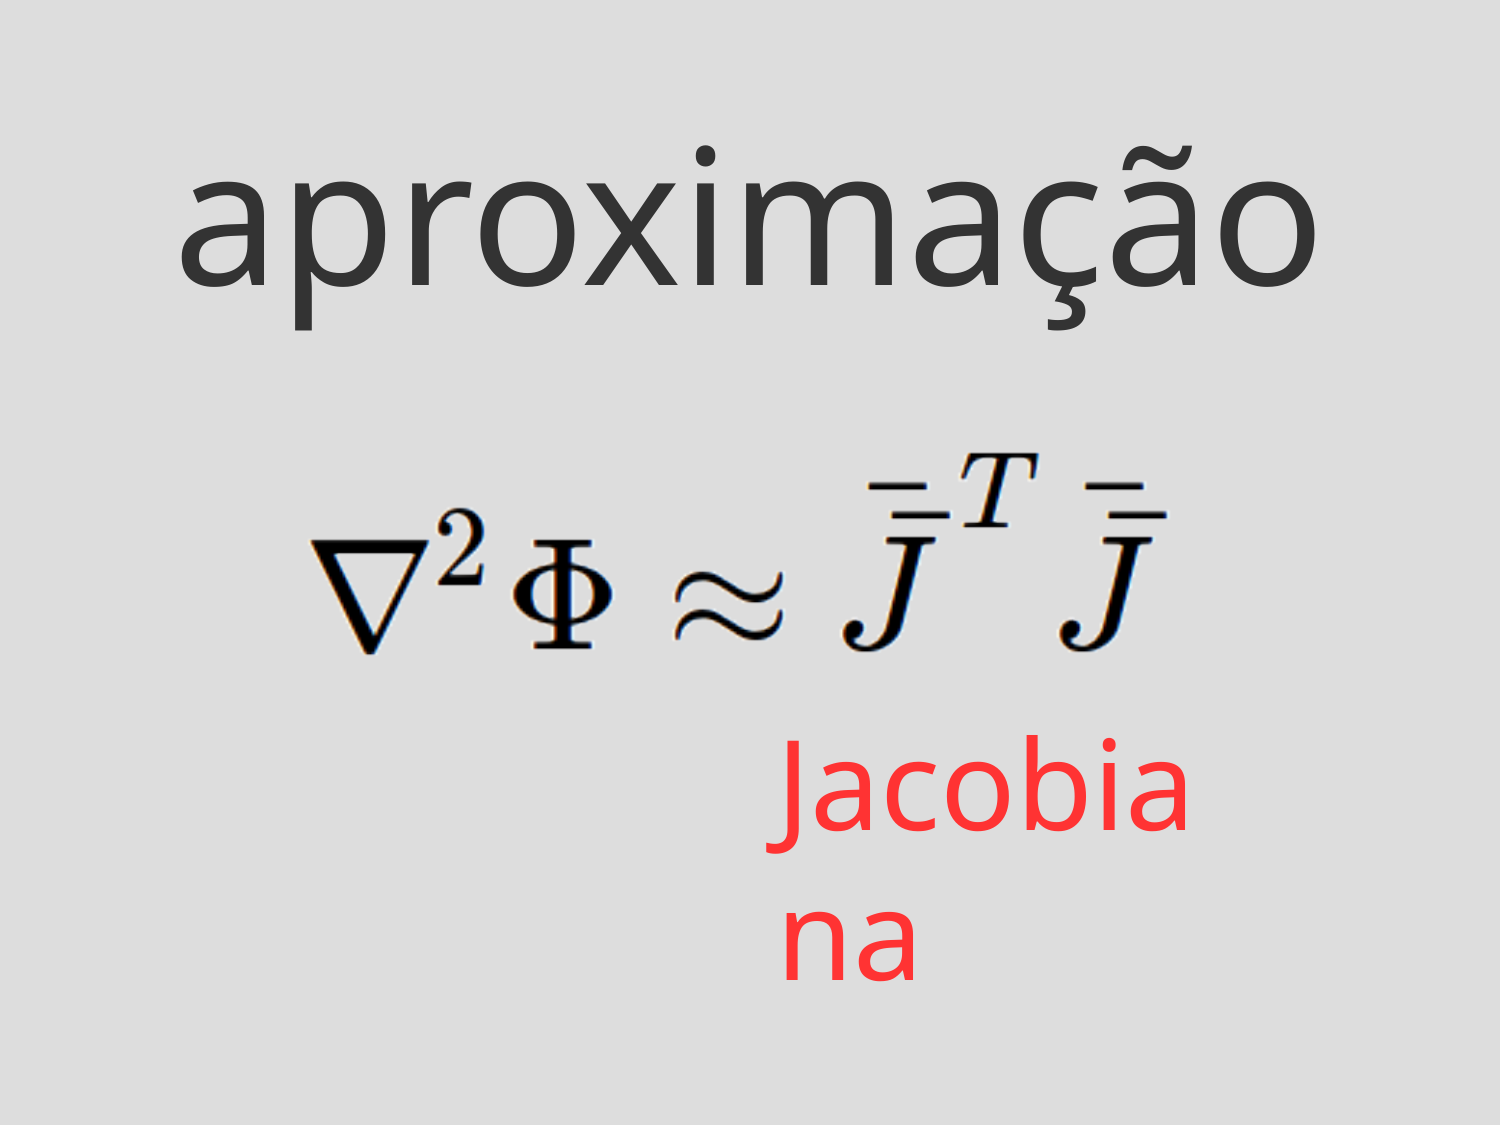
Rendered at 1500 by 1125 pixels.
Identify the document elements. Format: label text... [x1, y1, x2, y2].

picture [266, 387, 1234, 738]
title aproximação [75, 57, 1425, 362]
title Jacobiana [739, 691, 1234, 913]
